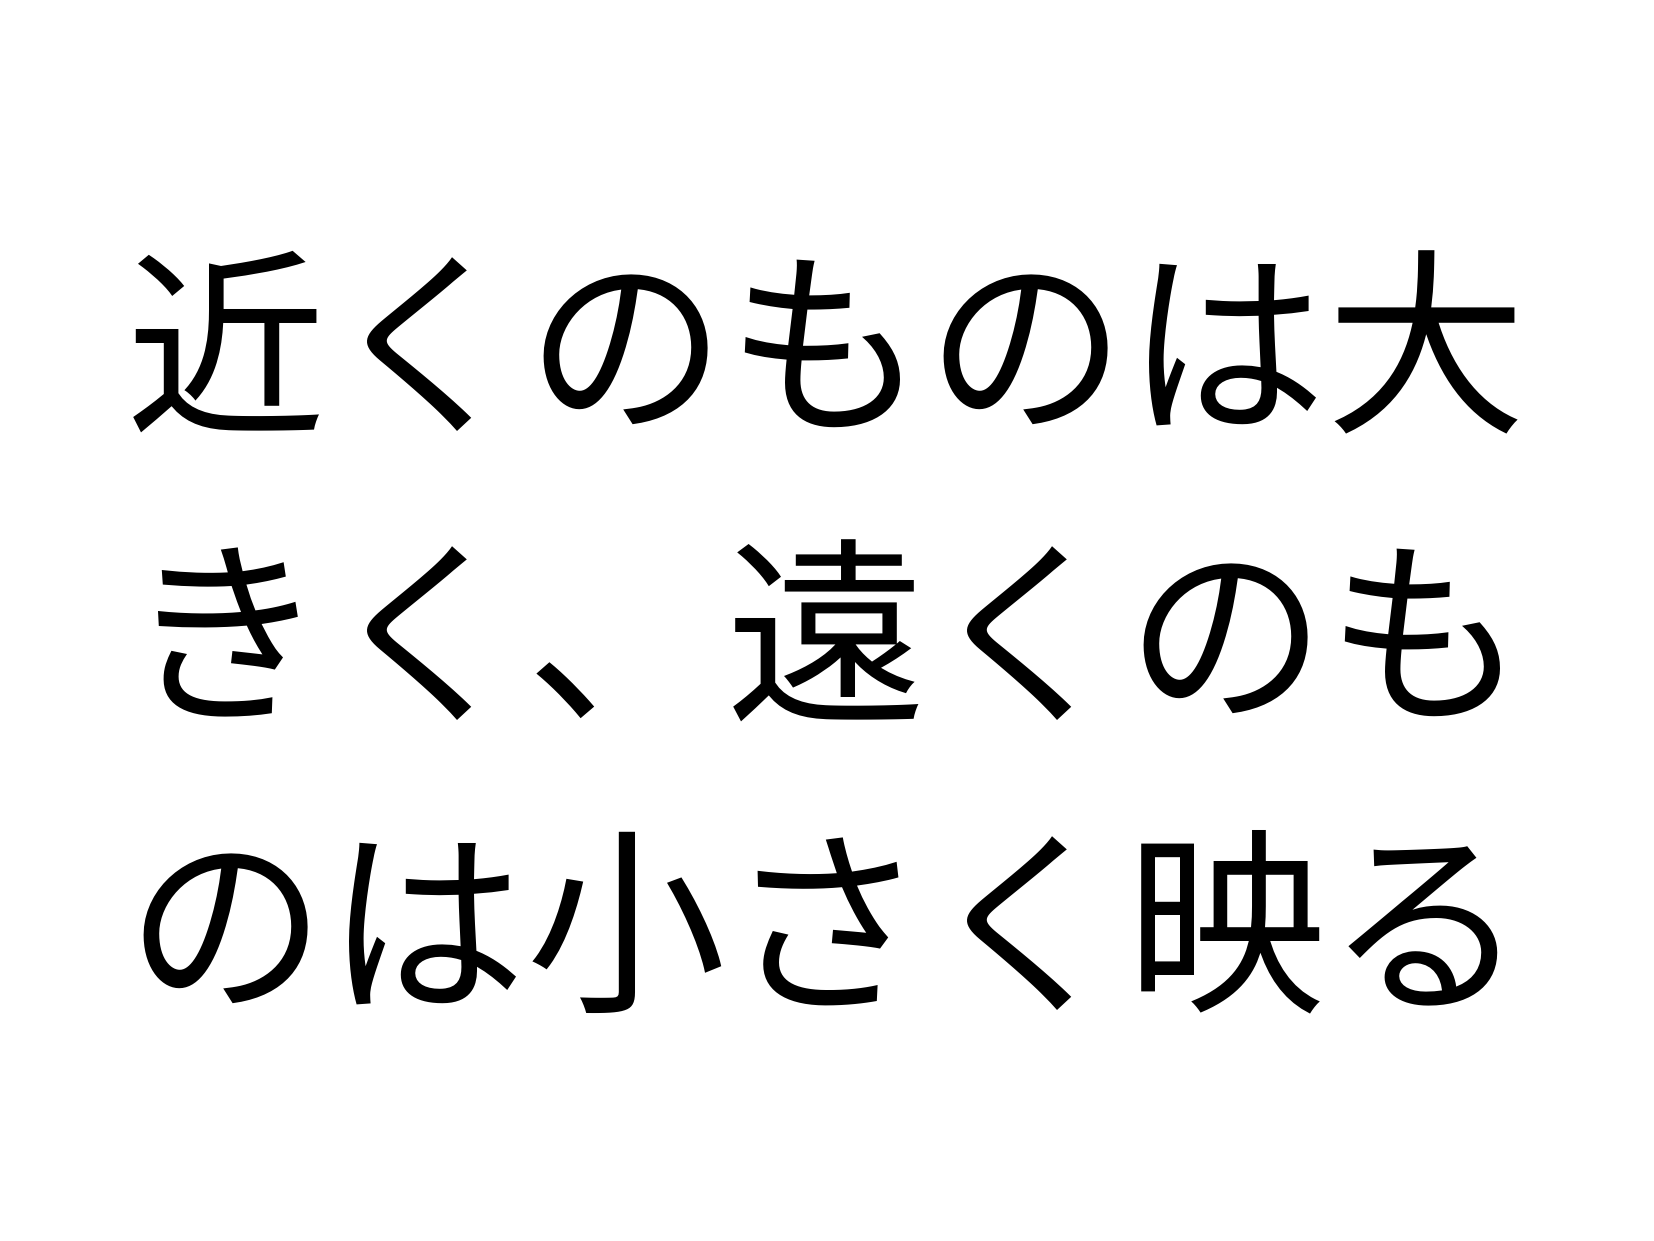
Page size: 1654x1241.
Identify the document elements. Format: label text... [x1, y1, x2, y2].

title 近くのものは大きく、遠くのものは小さく映る [82, 170, 1571, 1071]
